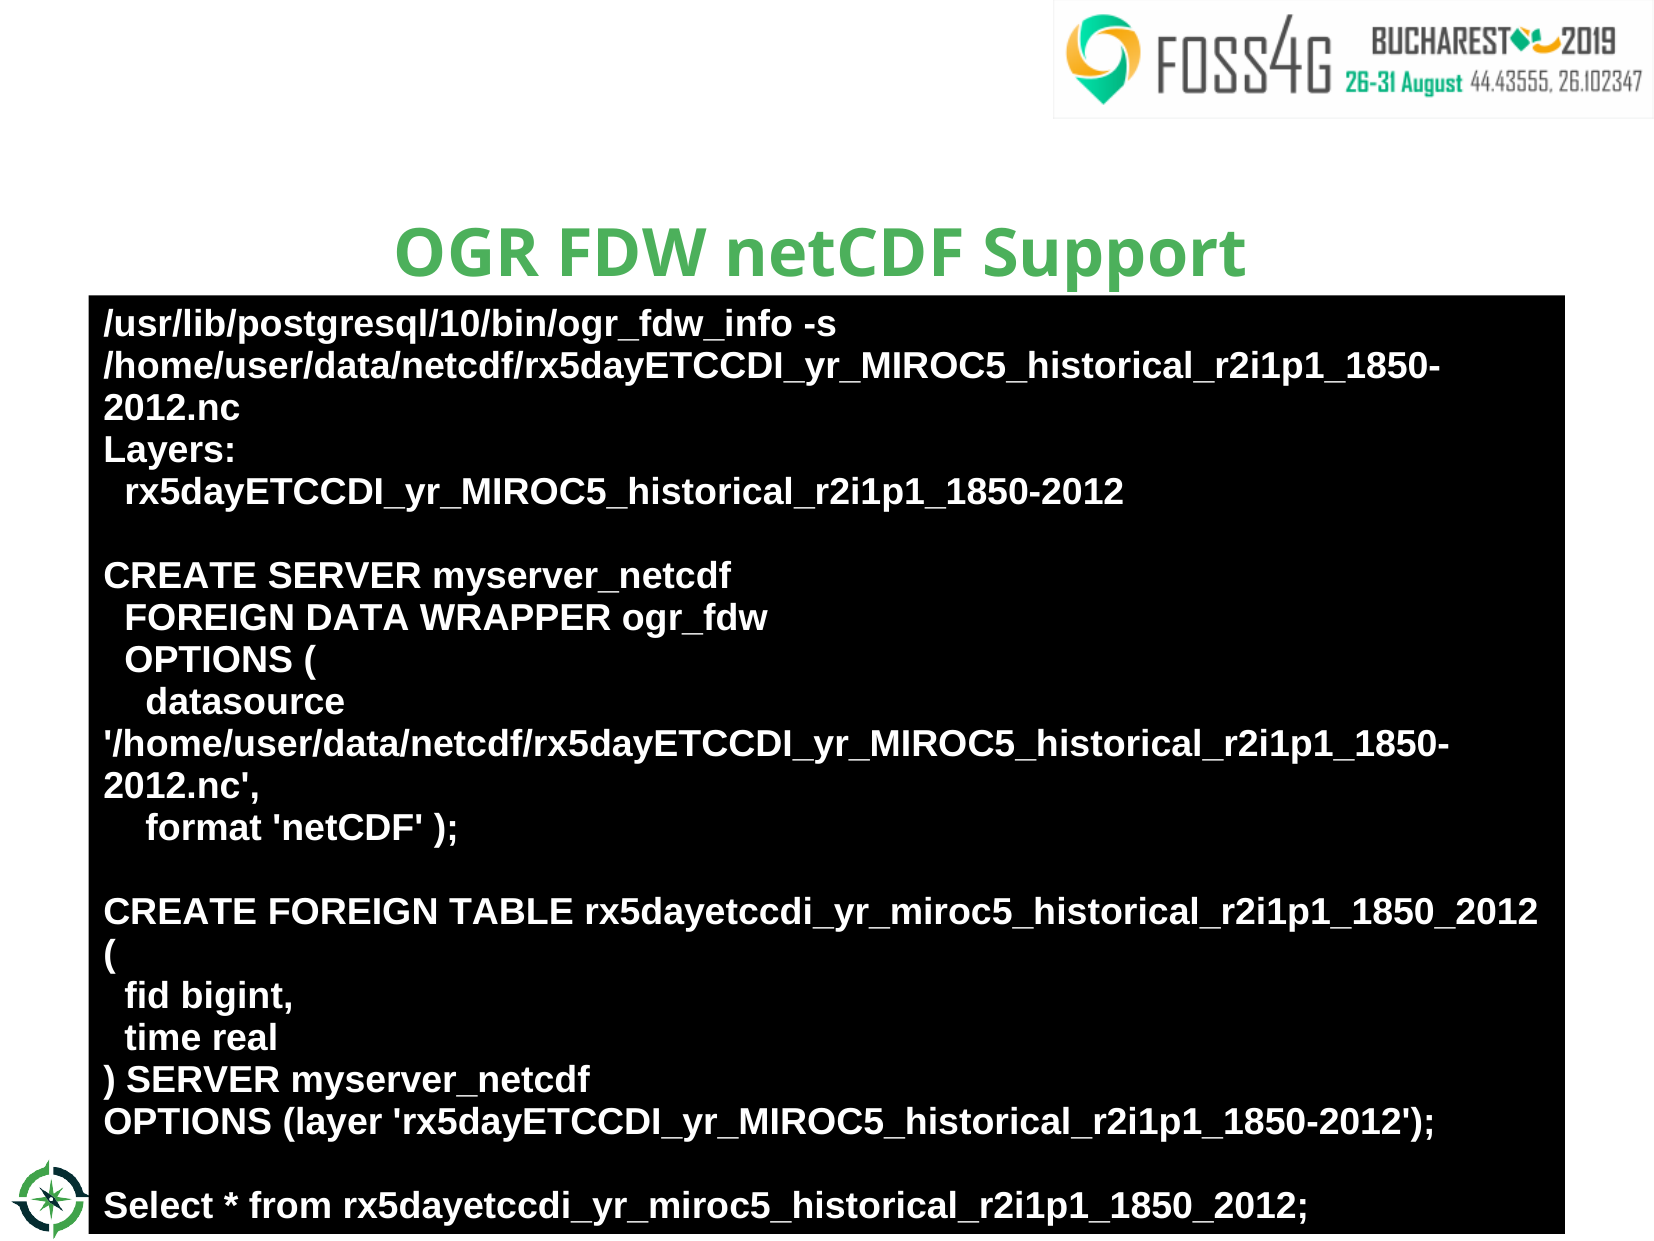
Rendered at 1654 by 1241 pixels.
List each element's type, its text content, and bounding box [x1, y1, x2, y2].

picture [1053, 0, 1654, 119]
text_box /usr/lib/postgresql/10/bin/ogr_fdw_info -s /home/user/data/netcdf/rx5dayETCCDI_yr_MIROC5_historical_r2i1p1_1850-2012.nc Layers: rx5dayETCCDI_yr_MIROC5_historical_r2i1p1_1850-2012 CREATE SERVER myserver_netcdf FOREIGN DATA WRAPPER ogr_fdw OPTIONS ( datasource '/home/user/data/netcdf/rx5dayETCCDI_yr_MIROC5_historical_r2i1p1_1850-2012.nc', format 'netCDF' ); CREATE FOREIGN TABLE rx5dayetccdi_yr_miroc5_historical_r2i1p1_1850_2012 ( fid bigint, time real ) SERVER myserver_netcdf OPTIONS (layer 'rx5dayETCCDI_yr_MIROC5_historical_r2i1p1_1850-2012'); Select * from rx5dayetccdi_yr_miroc5_historical_r2i1p1_1850_2012; [88, 295, 1565, 1234]
title OGR FDW netCDF Support [76, 177, 1565, 325]
picture [10, 1158, 92, 1240]
